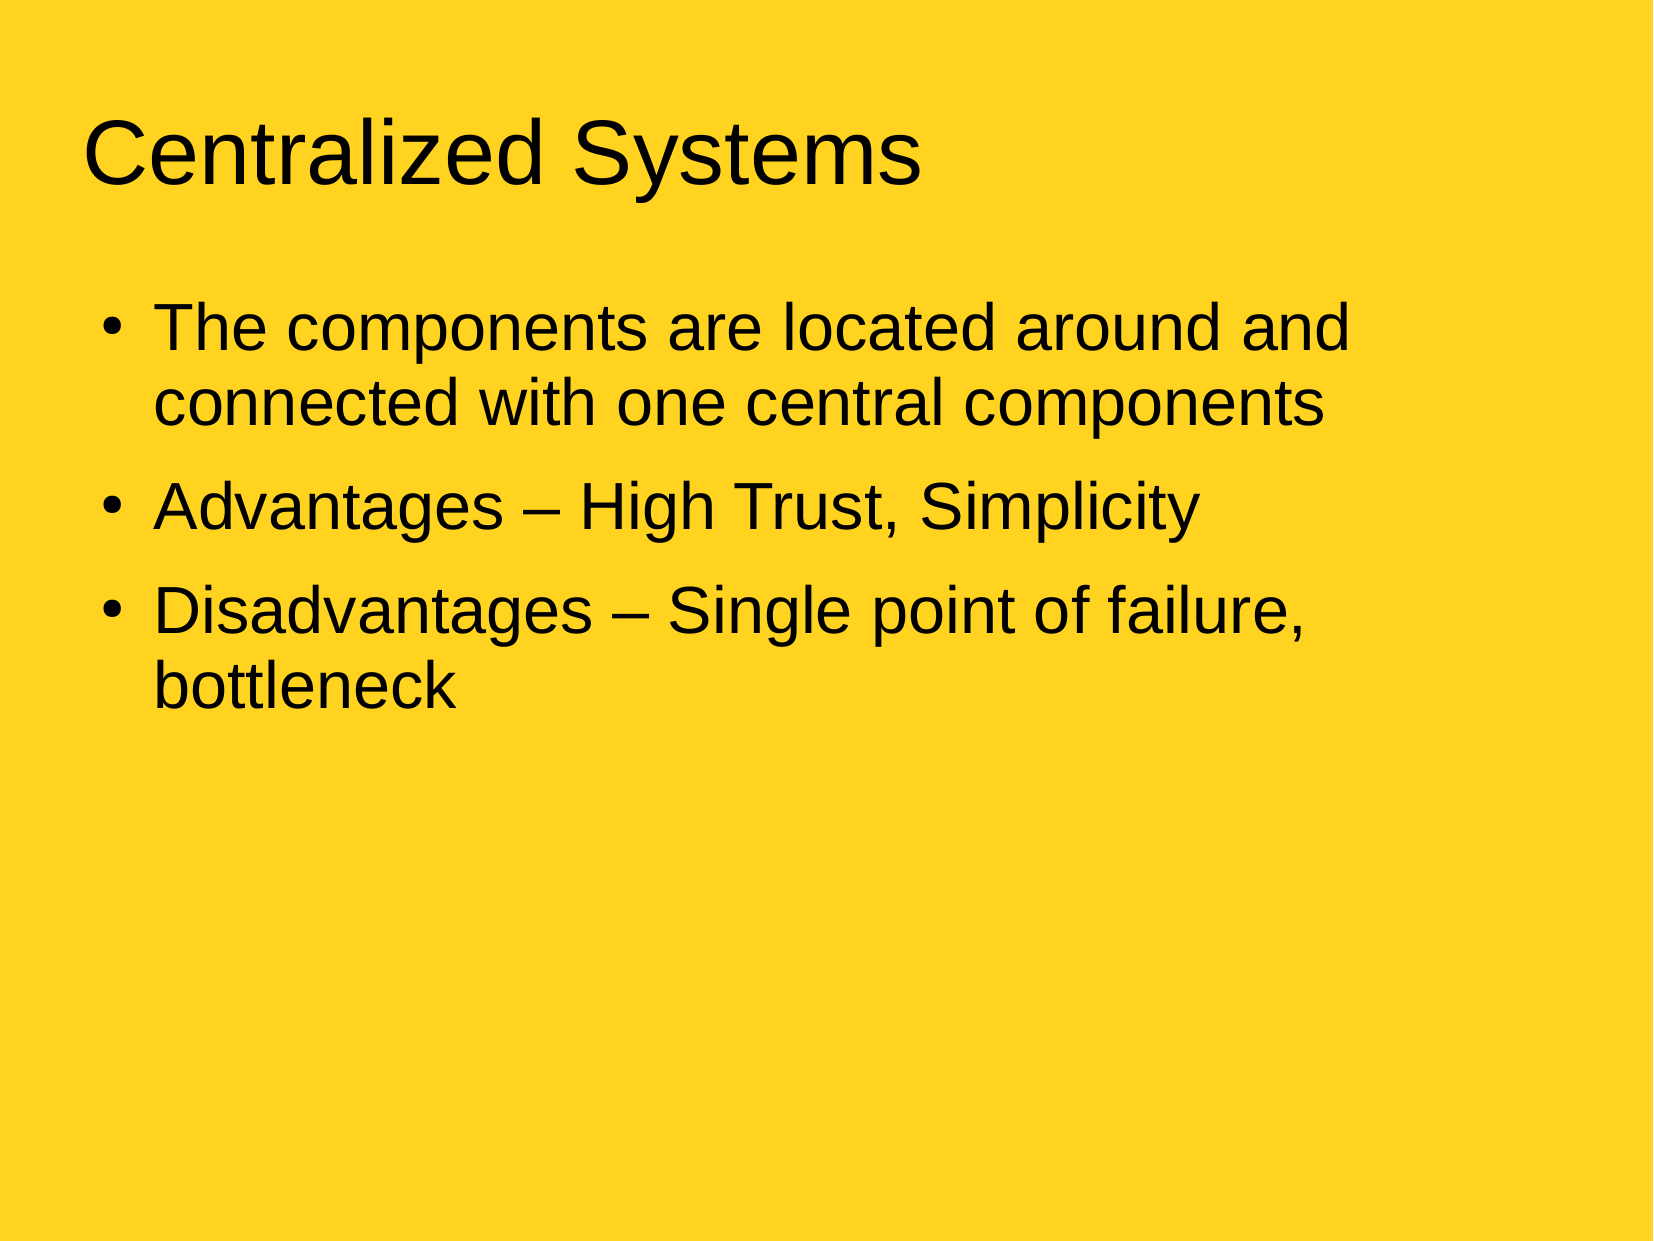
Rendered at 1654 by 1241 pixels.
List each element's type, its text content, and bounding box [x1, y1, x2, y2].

title Centralized Systems [82, 49, 1571, 257]
list The components are located around and connected with one central components Advantages – High Trust, Simplicity Disadvantages – Single point of failure, bottleneck [82, 290, 1571, 1109]
